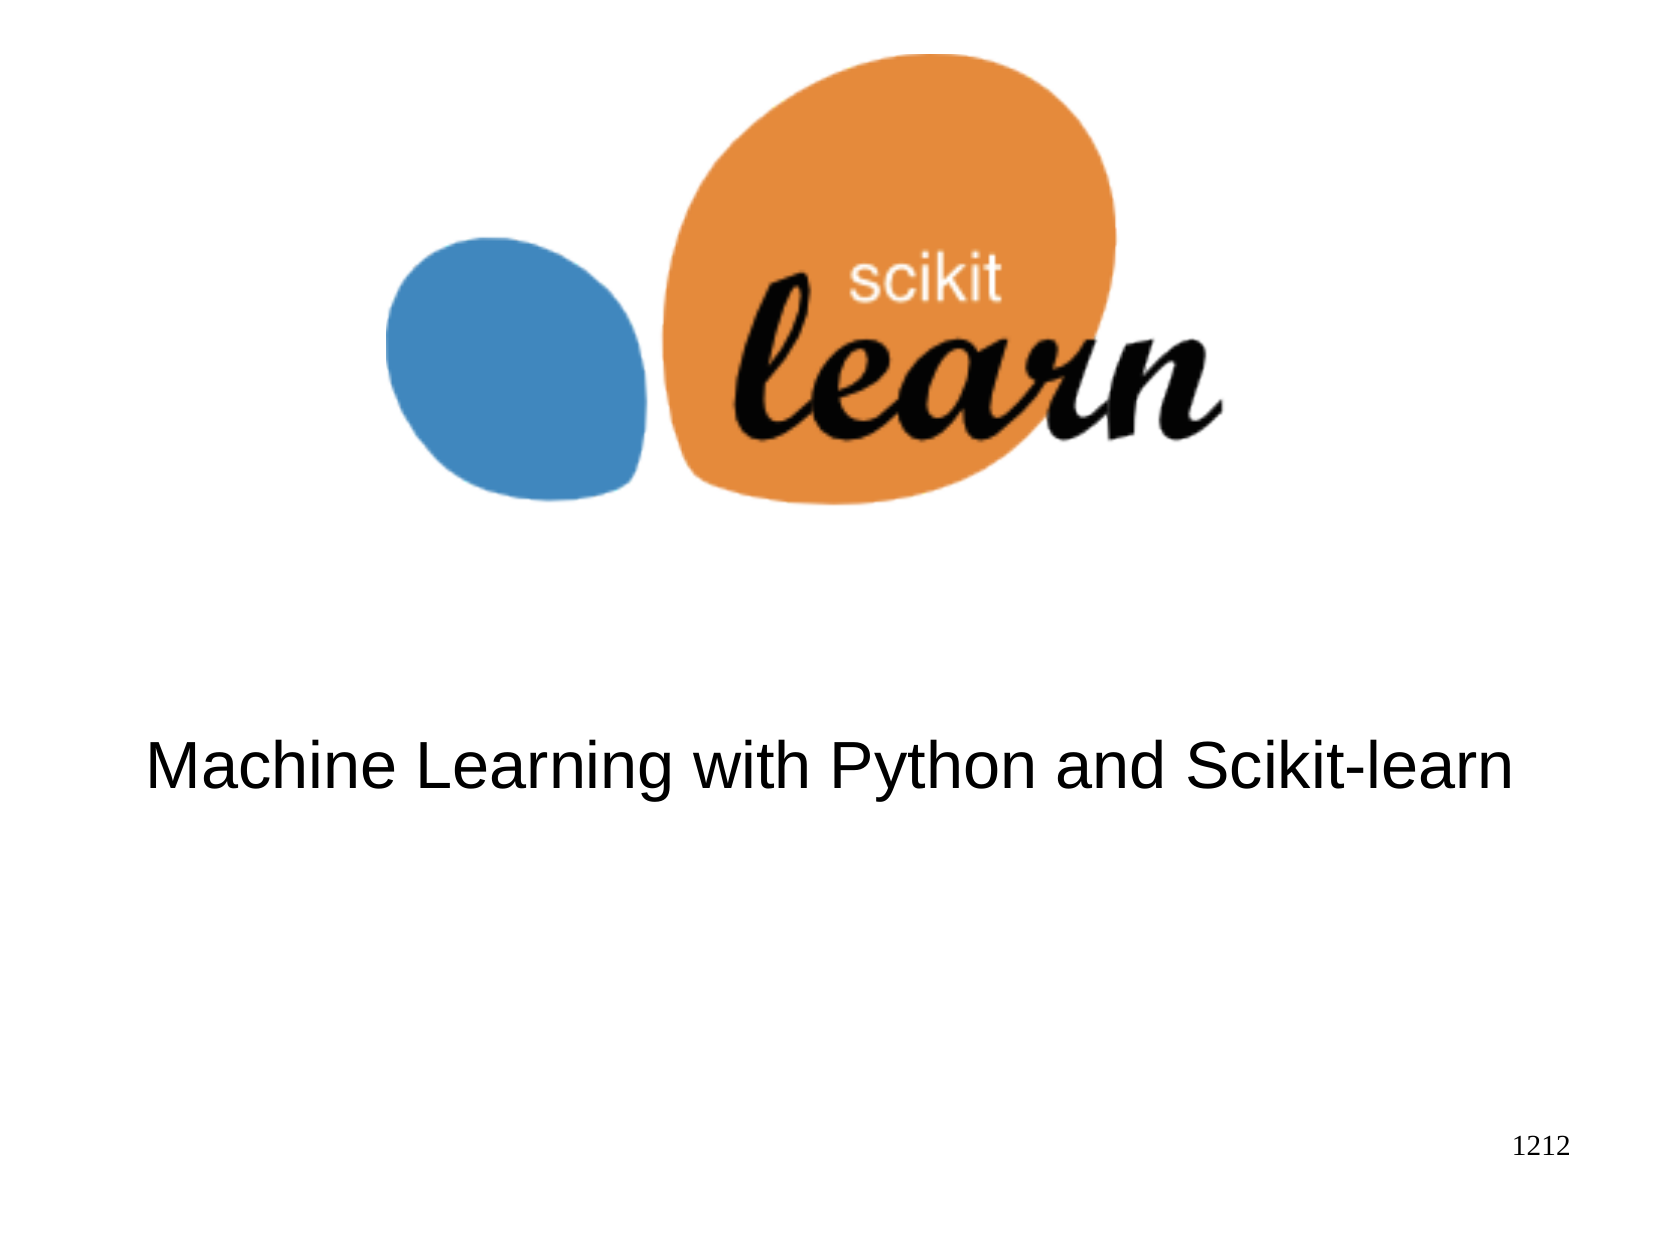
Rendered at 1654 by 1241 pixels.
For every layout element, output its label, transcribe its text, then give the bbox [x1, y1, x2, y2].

subtitle Machine Learning with Python and Scikit-learn [86, 285, 1576, 1241]
picture [386, 54, 1268, 601]
